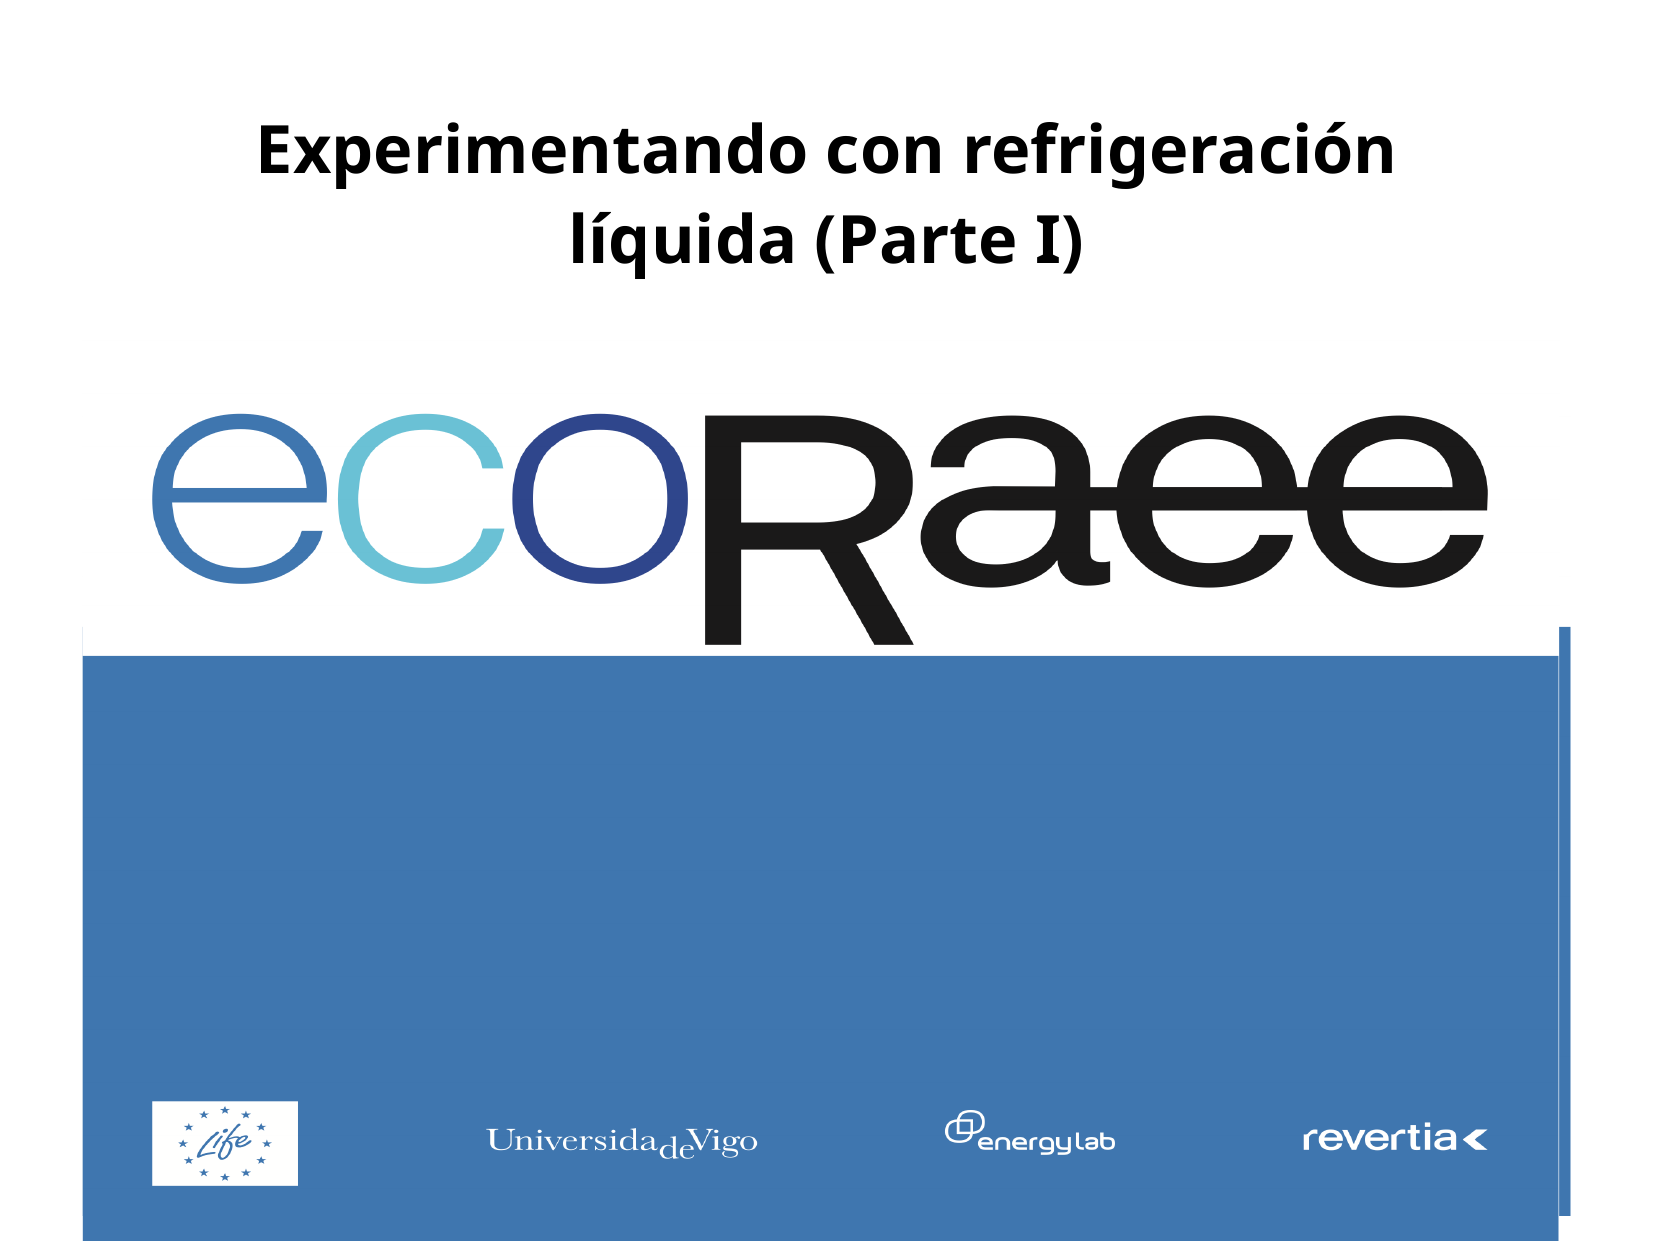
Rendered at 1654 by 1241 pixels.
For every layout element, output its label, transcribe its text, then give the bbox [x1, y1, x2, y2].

picture [82, 287, 1560, 1241]
text_box Experimentando con refrigeración líquida (Parte I) [129, 94, 1524, 265]
